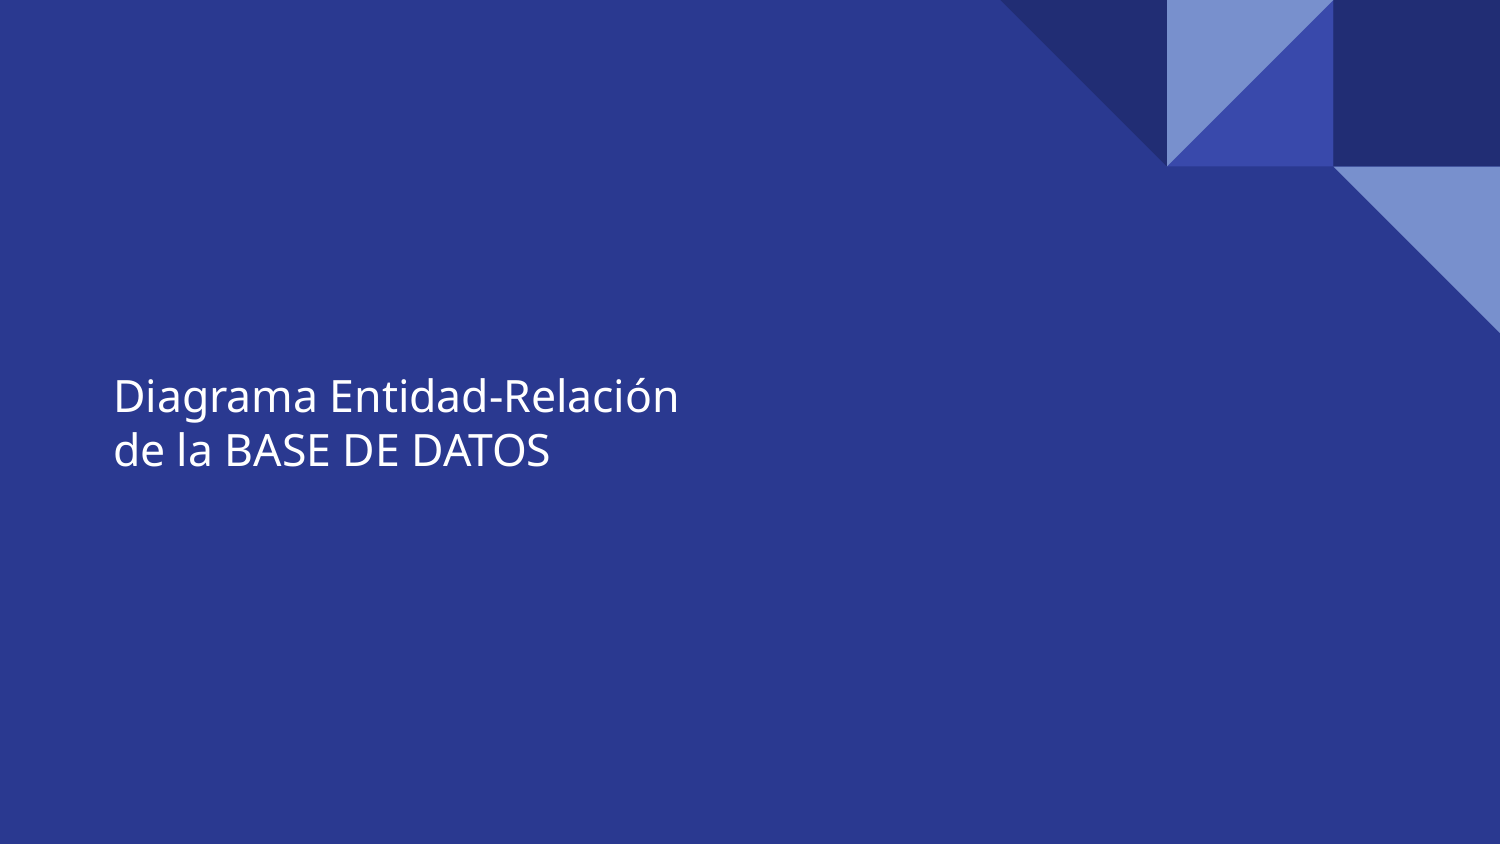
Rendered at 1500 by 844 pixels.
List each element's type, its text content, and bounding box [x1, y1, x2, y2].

title Diagrama Entidad-Relación de la BASE DE DATOS [98, 353, 1447, 491]
